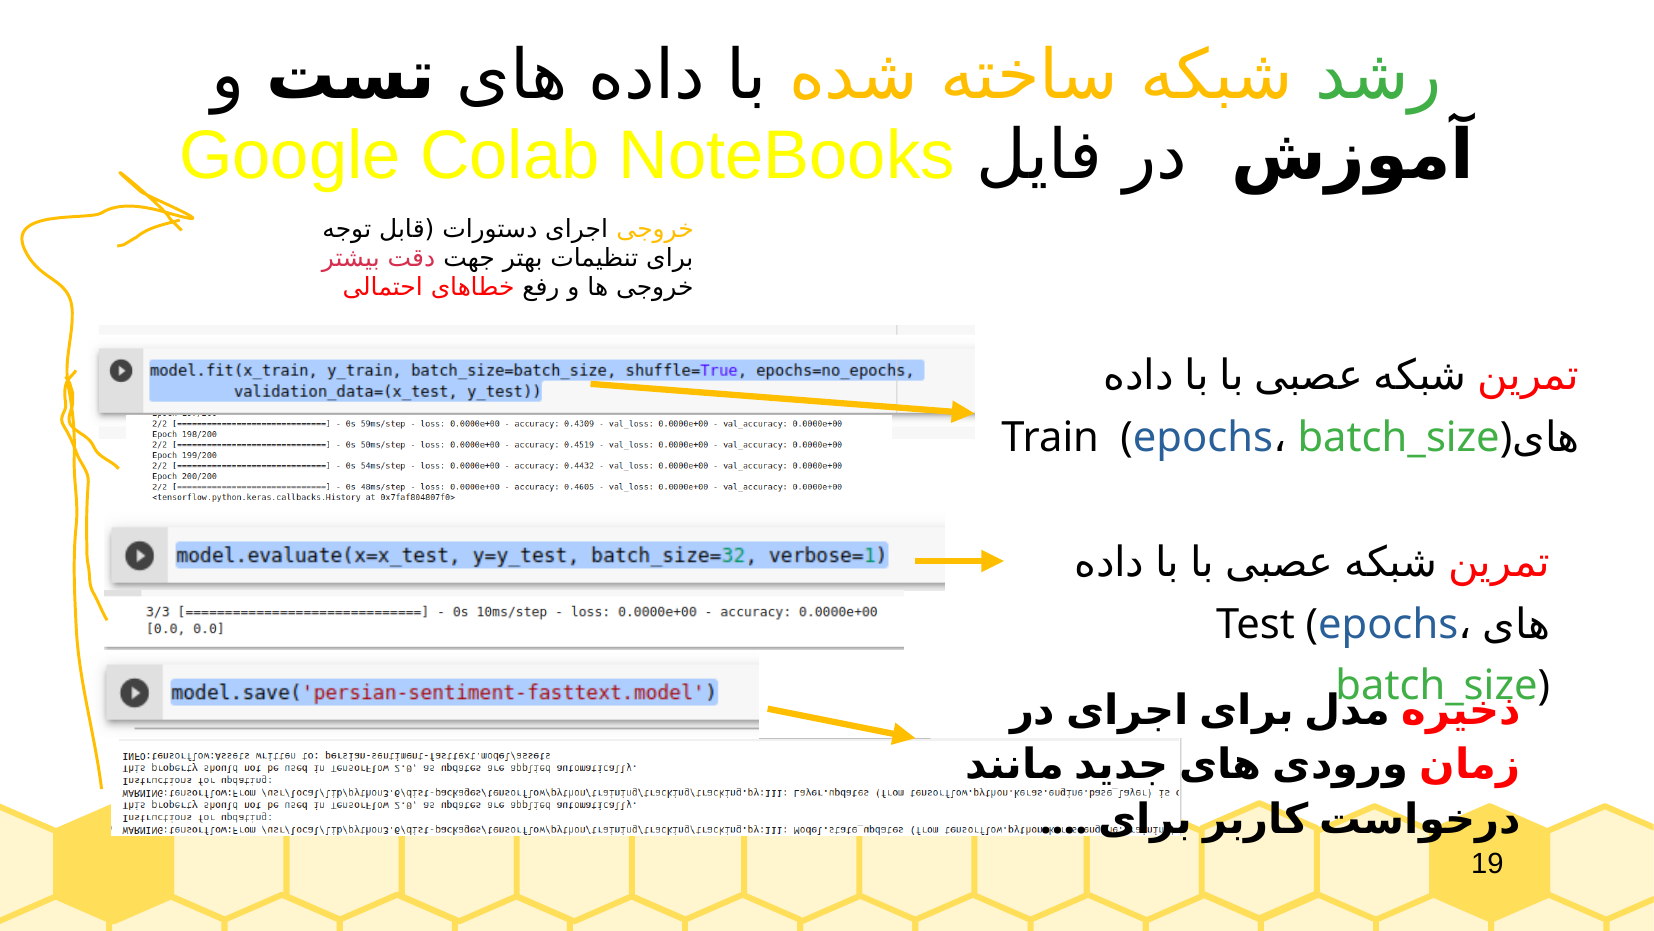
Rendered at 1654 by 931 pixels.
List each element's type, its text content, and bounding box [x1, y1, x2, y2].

text_box تمرین شبکه عصبی با با داده های Test (epochs، batch_size) [990, 531, 1565, 680]
picture [88, 325, 1182, 836]
text_box تمرین شبکه عصبی با با داده هایTrain (epochs، batch_size) [915, 318, 1595, 502]
title رشد شبکه ساخته شده با داده های تست و آموزش در فایل Google Colab NoteBooks [82, 34, 1571, 195]
text_box خروجی اجرای دستورات (قابل توجه برای تنظیمات بهتر جهت دقت بیشتر خروجی ها و رفع خطاهای احتمالی [265, 206, 709, 338]
text_box ذخیره مدل برای اجرای در زمان ورودی های جدید مانند درخواست کاربر برای …. [915, 679, 1536, 798]
